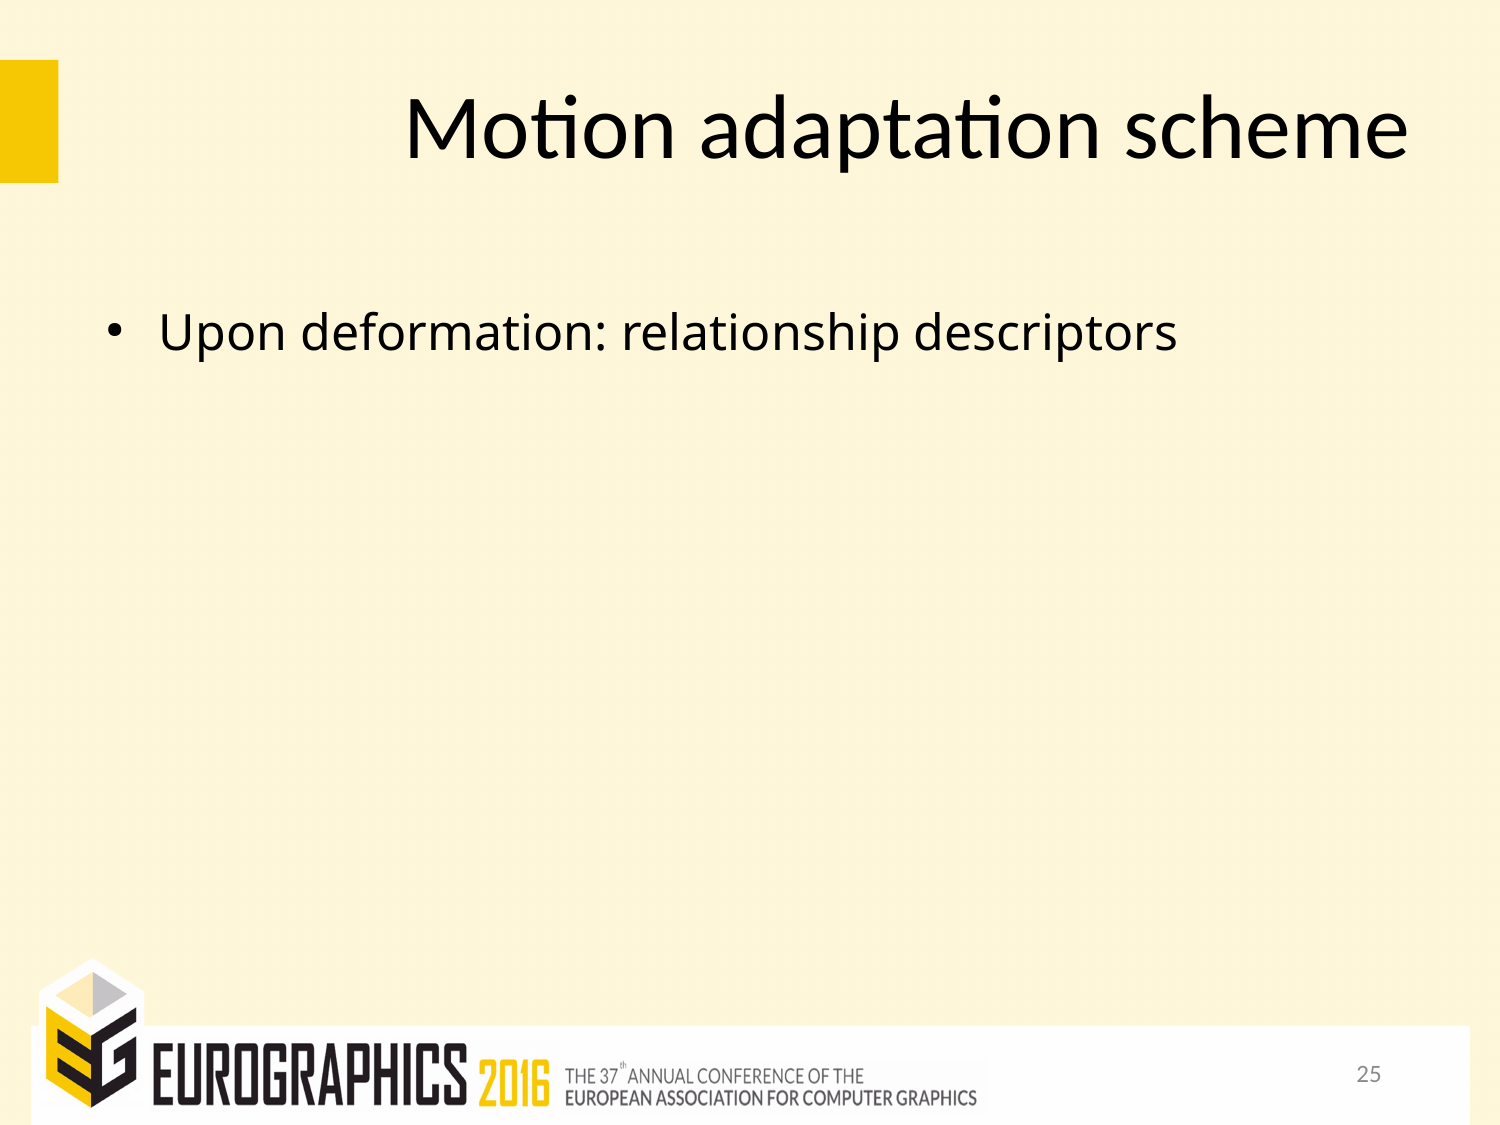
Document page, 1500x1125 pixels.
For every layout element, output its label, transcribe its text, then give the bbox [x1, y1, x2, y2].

list Upon deformation: relationship descriptors [58, 299, 1442, 986]
slide_number <numéro> [1303, 1042, 1397, 1103]
picture [0, 0, 1500, 1125]
title Motion adaptation scheme [58, 59, 1442, 183]
